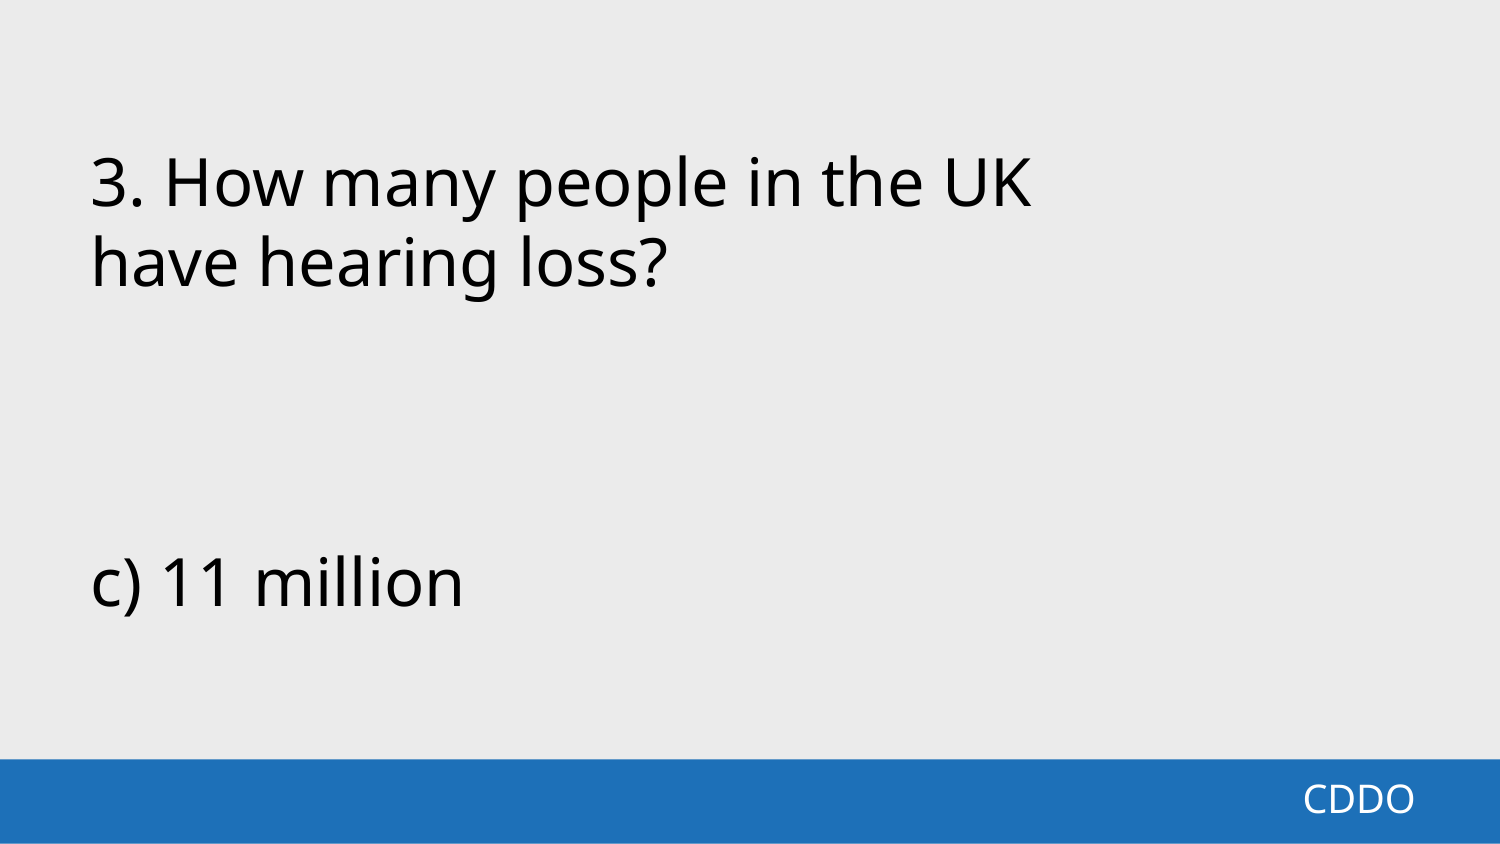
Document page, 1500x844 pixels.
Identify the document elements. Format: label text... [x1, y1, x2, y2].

text_box 3. How many people in the UK have hearing loss? c) 11 million [87, 0, 1416, 760]
